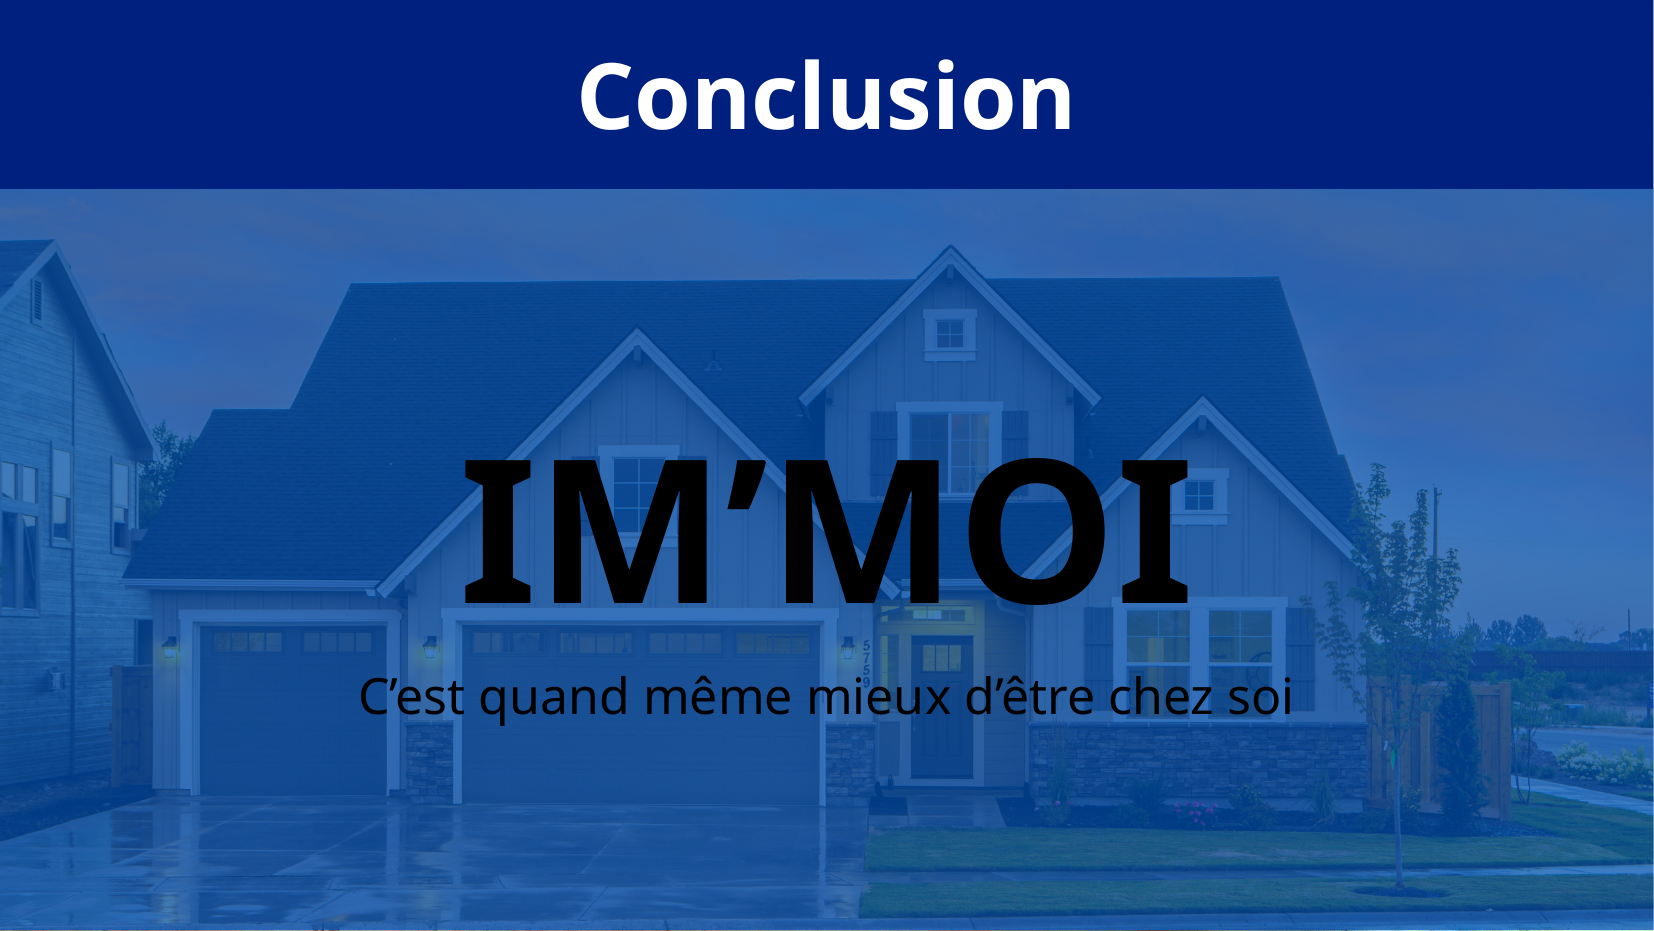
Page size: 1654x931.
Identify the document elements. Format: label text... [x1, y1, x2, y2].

title Conclusion [0, 0, 1654, 188]
text_box IM’MOI C’est quand même mieux d’être chez soi [0, 188, 1654, 931]
